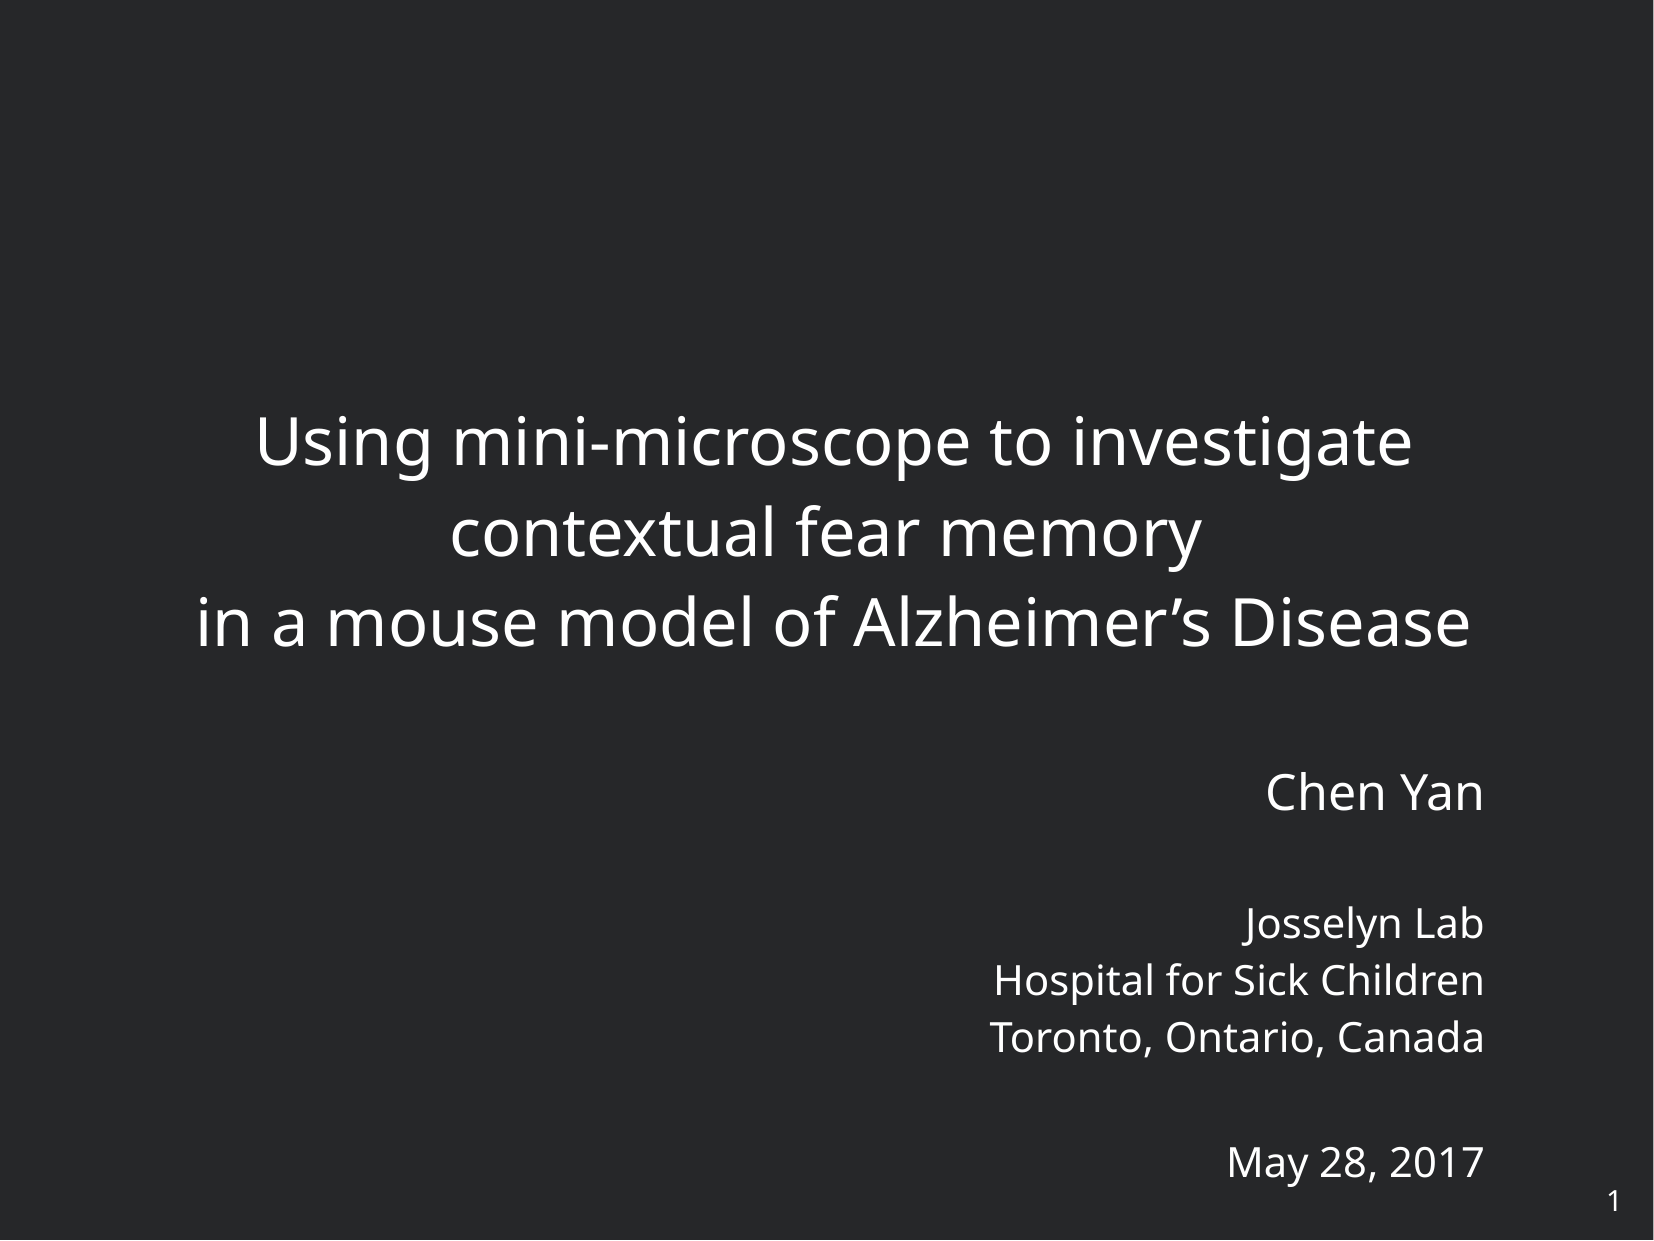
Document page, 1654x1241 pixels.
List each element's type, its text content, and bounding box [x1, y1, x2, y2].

text_box Using mini-microscope to investigate contextual fear memory in a mouse model of Alzheimer’s Disease [128, 205, 1542, 806]
text_box Chen Yan Josselyn Lab Hospital for Sick Children Toronto, Ontario, Canada May 28, 2017 [637, 806, 1501, 1184]
